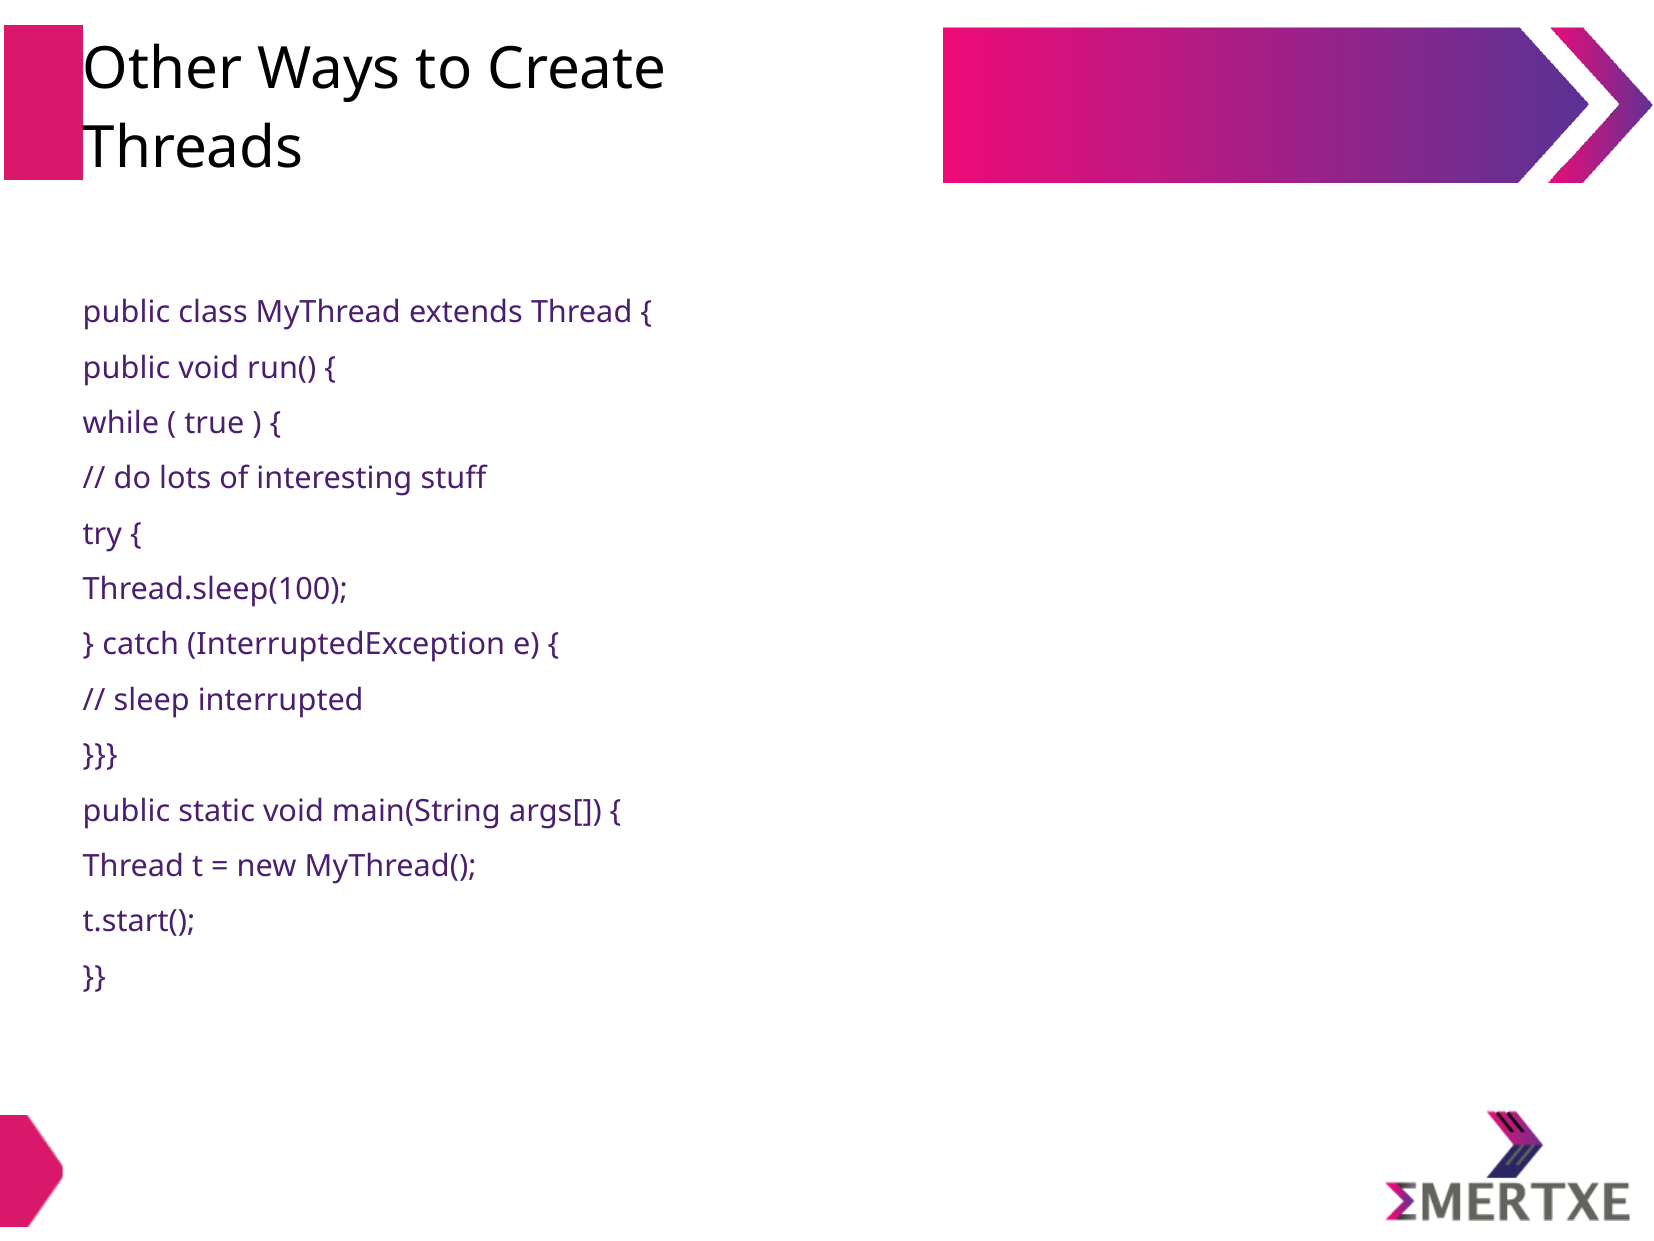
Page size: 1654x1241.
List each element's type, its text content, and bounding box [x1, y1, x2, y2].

picture [1571, 27, 1653, 183]
title Other Ways to Create Threads [82, 2, 1571, 210]
list public class MyThread extends Thread { public void run() { while ( true ) { // do lots of interesting stuff try { Thread.sleep(100); } catch (InterruptedException e) { // sleep interrupted }}} public static void main(String args[]) { Thread t = new MyThread(); t.start(); }} [82, 290, 1571, 1010]
picture [1385, 1107, 1631, 1221]
